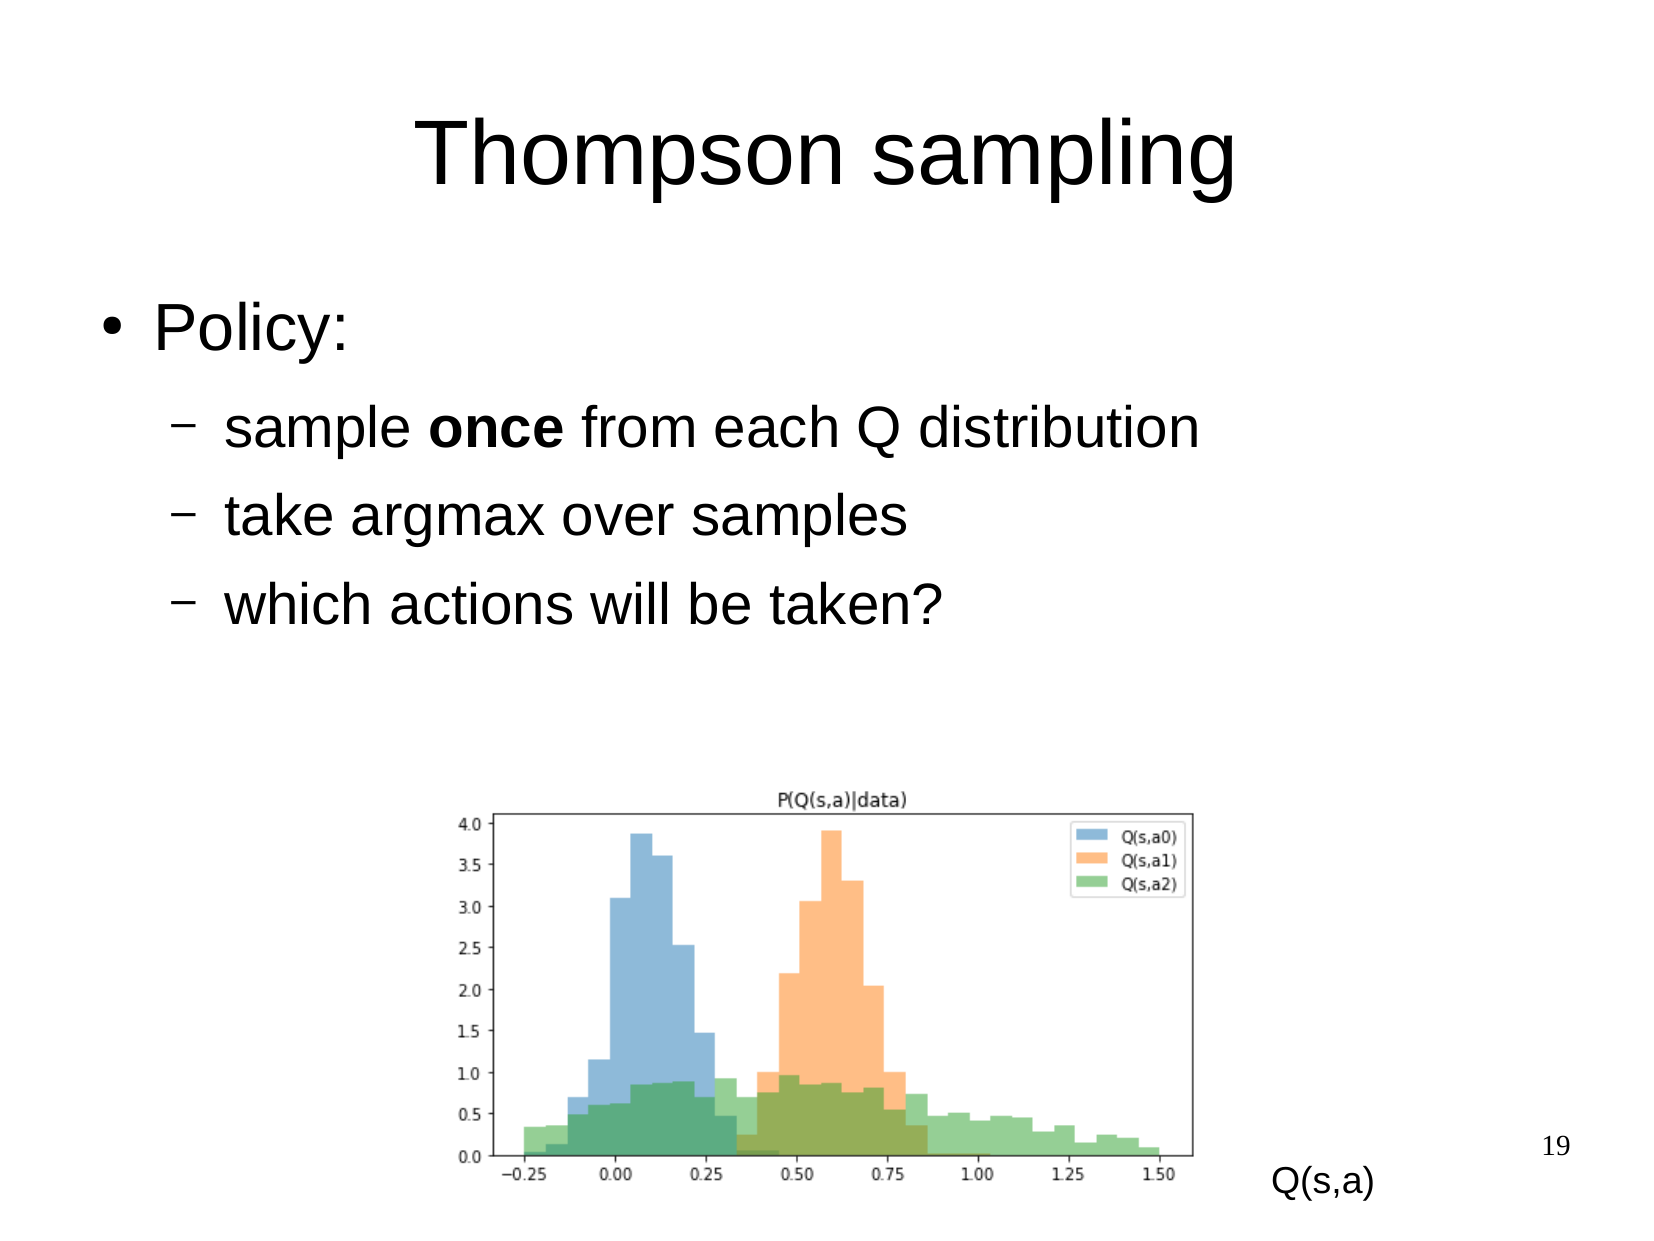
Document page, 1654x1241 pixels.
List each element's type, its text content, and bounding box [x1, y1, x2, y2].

text_box Q(s,a) [1256, 1152, 1391, 1210]
list Policy: sample once from each Q distribution take argmax over samples which actions will be taken? [82, 290, 1571, 1010]
title Thompson sampling [82, 49, 1571, 257]
picture [446, 779, 1208, 1193]
